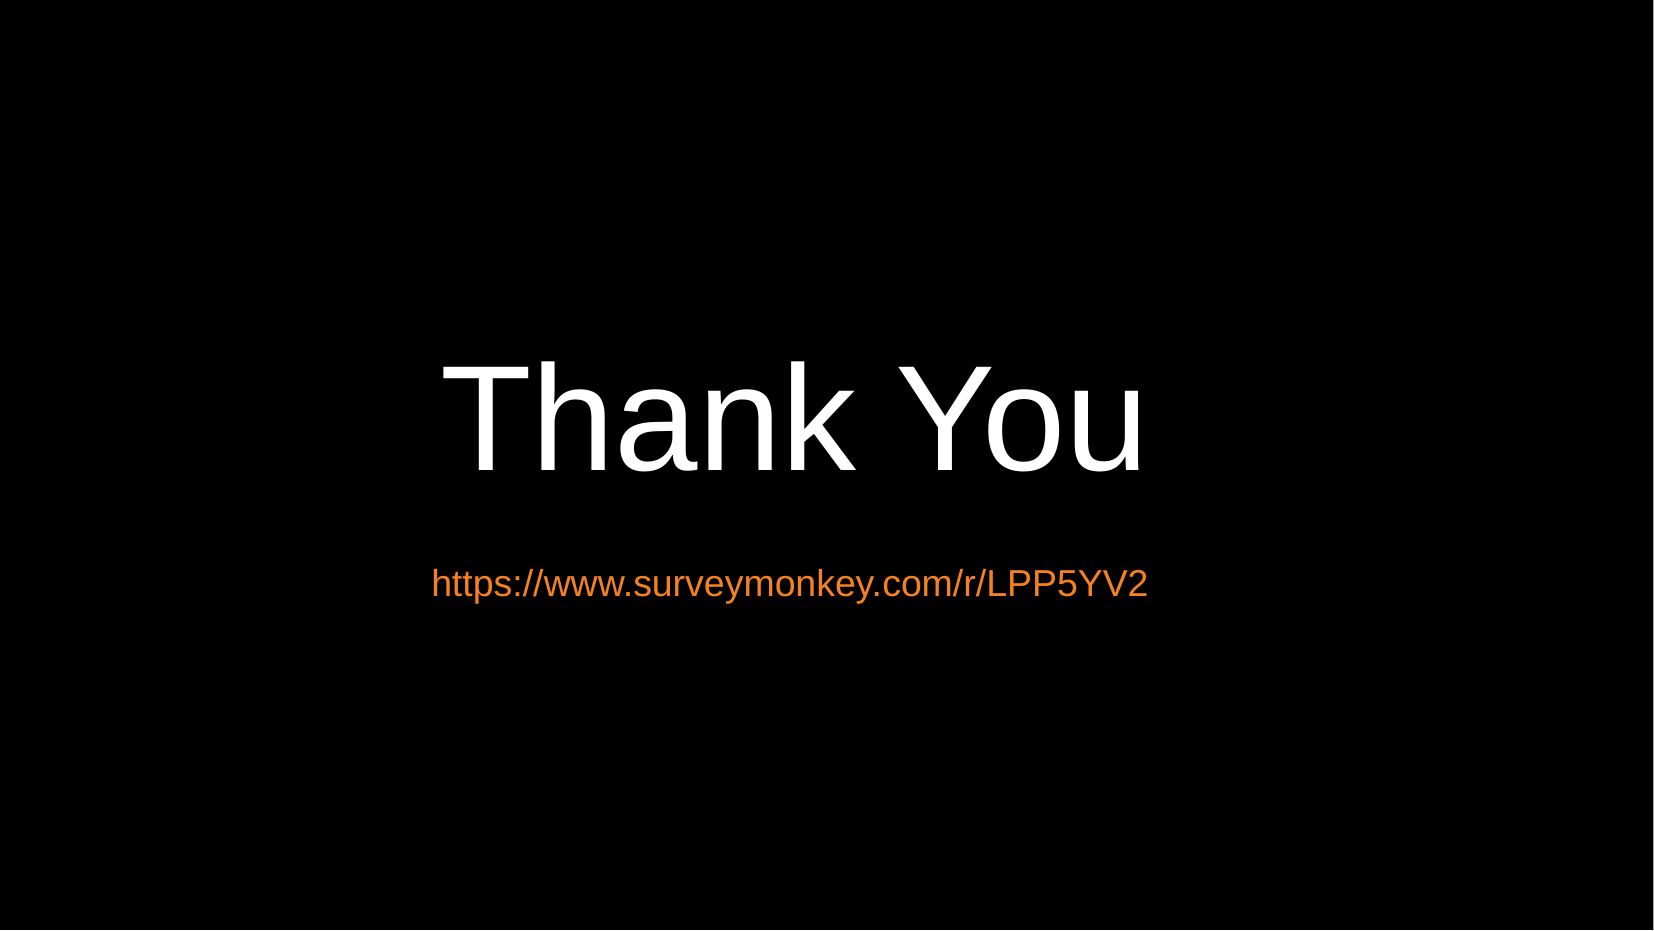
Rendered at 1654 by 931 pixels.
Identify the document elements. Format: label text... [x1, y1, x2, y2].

text_box Thank You [425, 327, 1217, 579]
text_box https://www.surveymonkey.com/r/LPP5YV2 [416, 555, 1182, 626]
